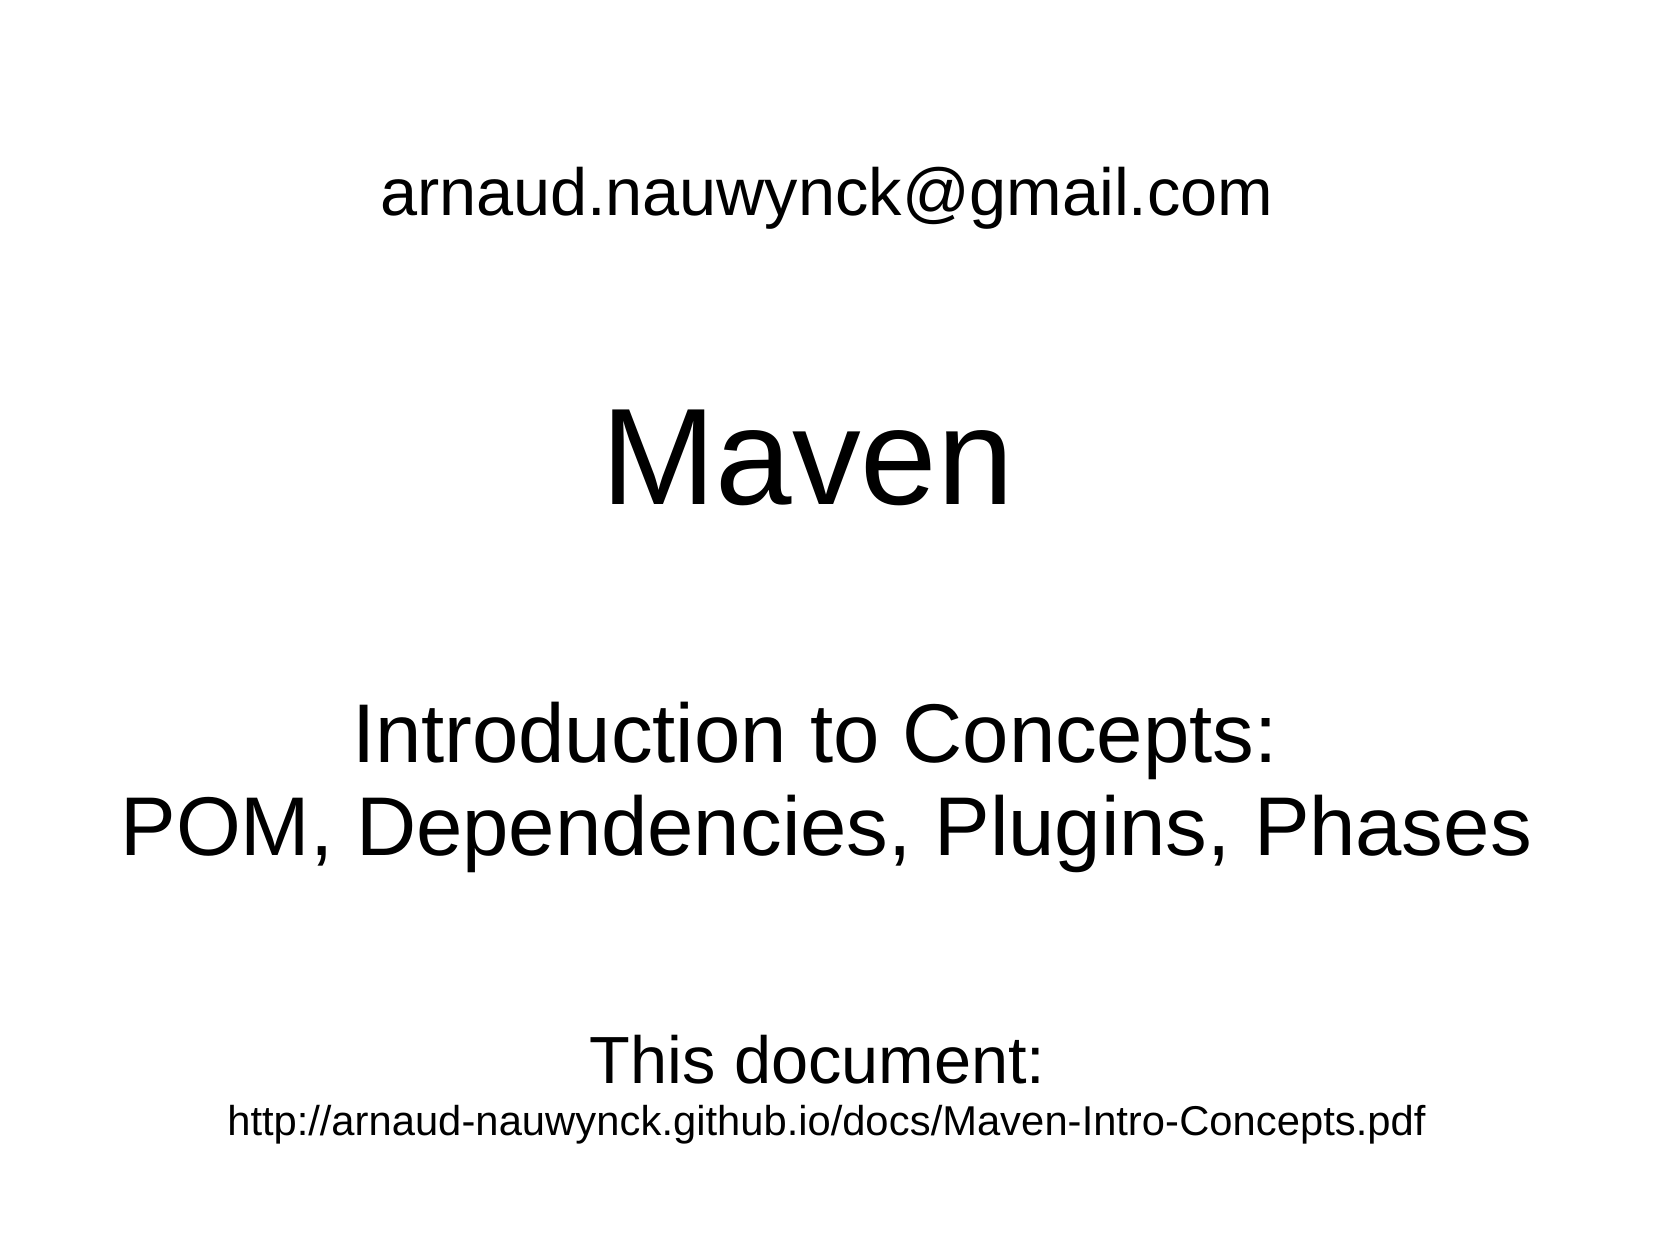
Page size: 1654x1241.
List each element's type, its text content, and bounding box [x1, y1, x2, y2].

subtitle arnaud.nauwynck@gmail.com Maven Introduction to Concepts: POM, Dependencies, Plugins, Phases This document: http://arnaud-nauwynck.github.io/docs/Maven-Intro-Concepts.pdf [82, 0, 1571, 1241]
